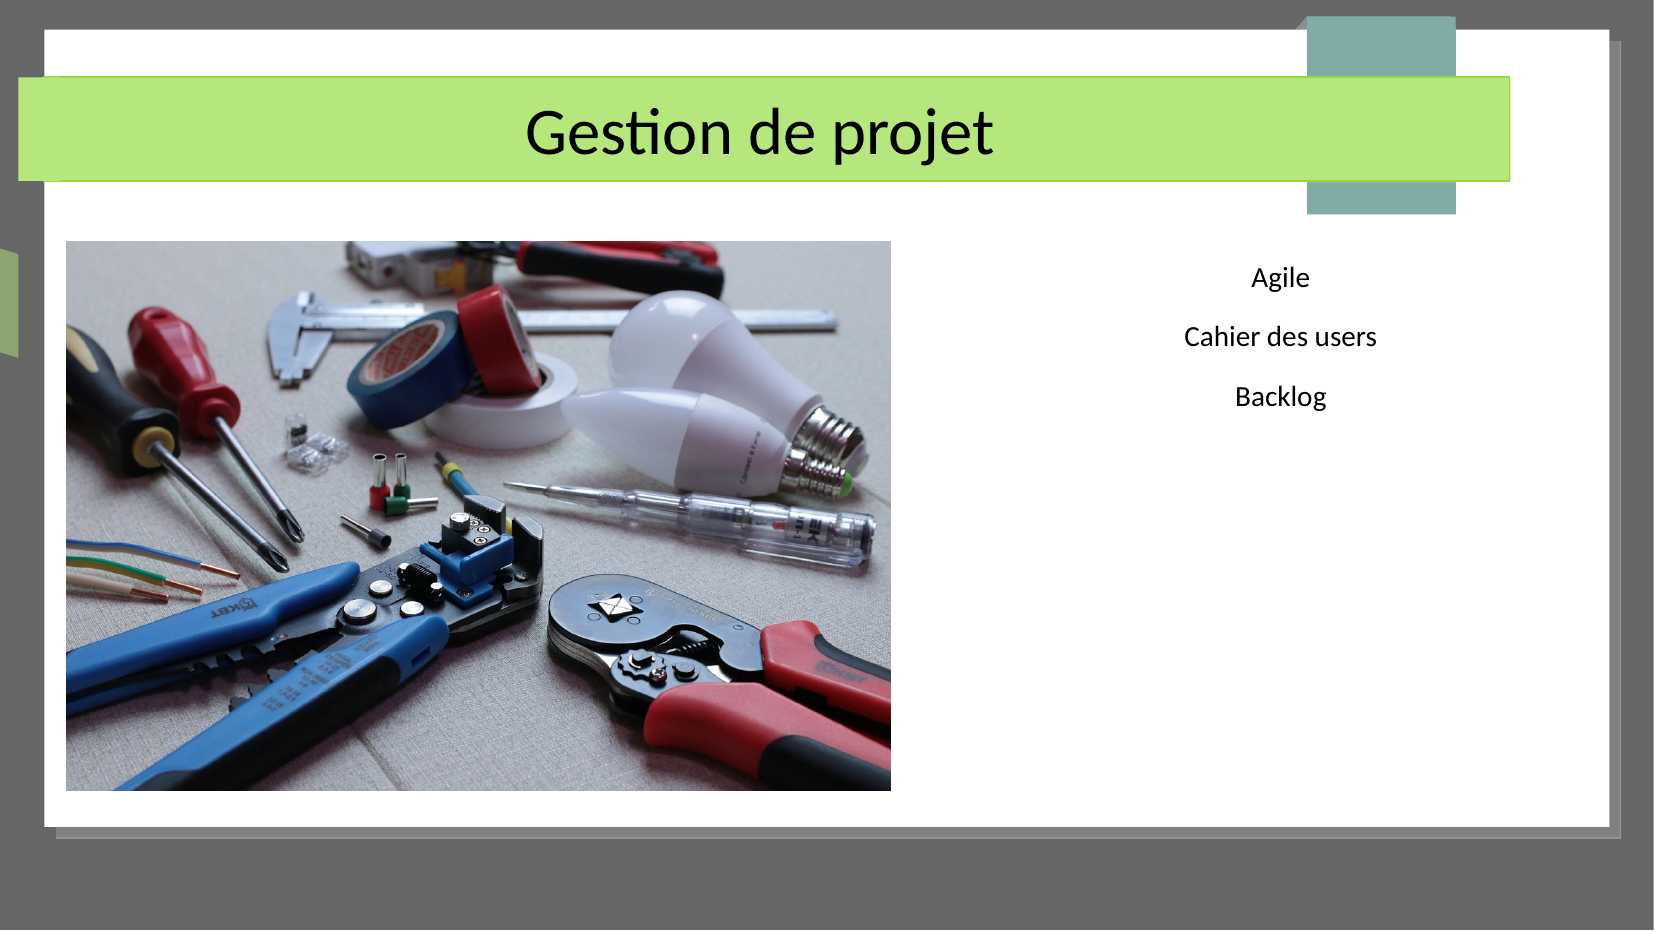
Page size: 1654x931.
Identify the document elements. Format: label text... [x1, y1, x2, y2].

text_box Gestion de projet [17, 80, 1504, 177]
text_box Agile Cahier des users Backlog [967, 226, 1595, 417]
picture [66, 241, 891, 791]
